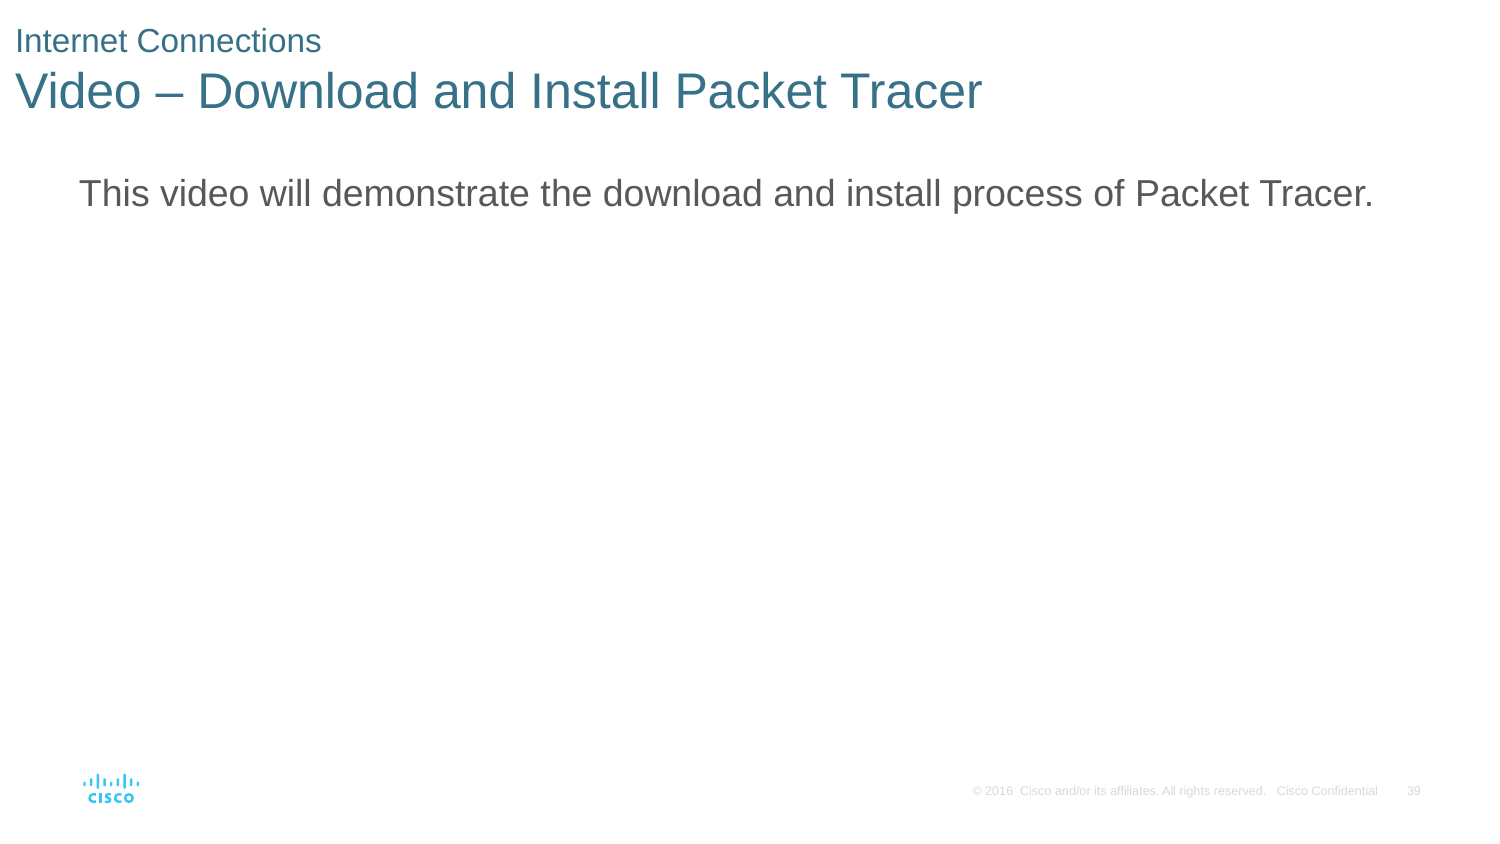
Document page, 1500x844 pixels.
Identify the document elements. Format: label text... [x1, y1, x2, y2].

text_box This video will demonstrate the download and install process of Packet Tracer. [63, 161, 1437, 222]
title Internet Connections Video – Download and Install Packet Tracer [0, 6, 1500, 132]
